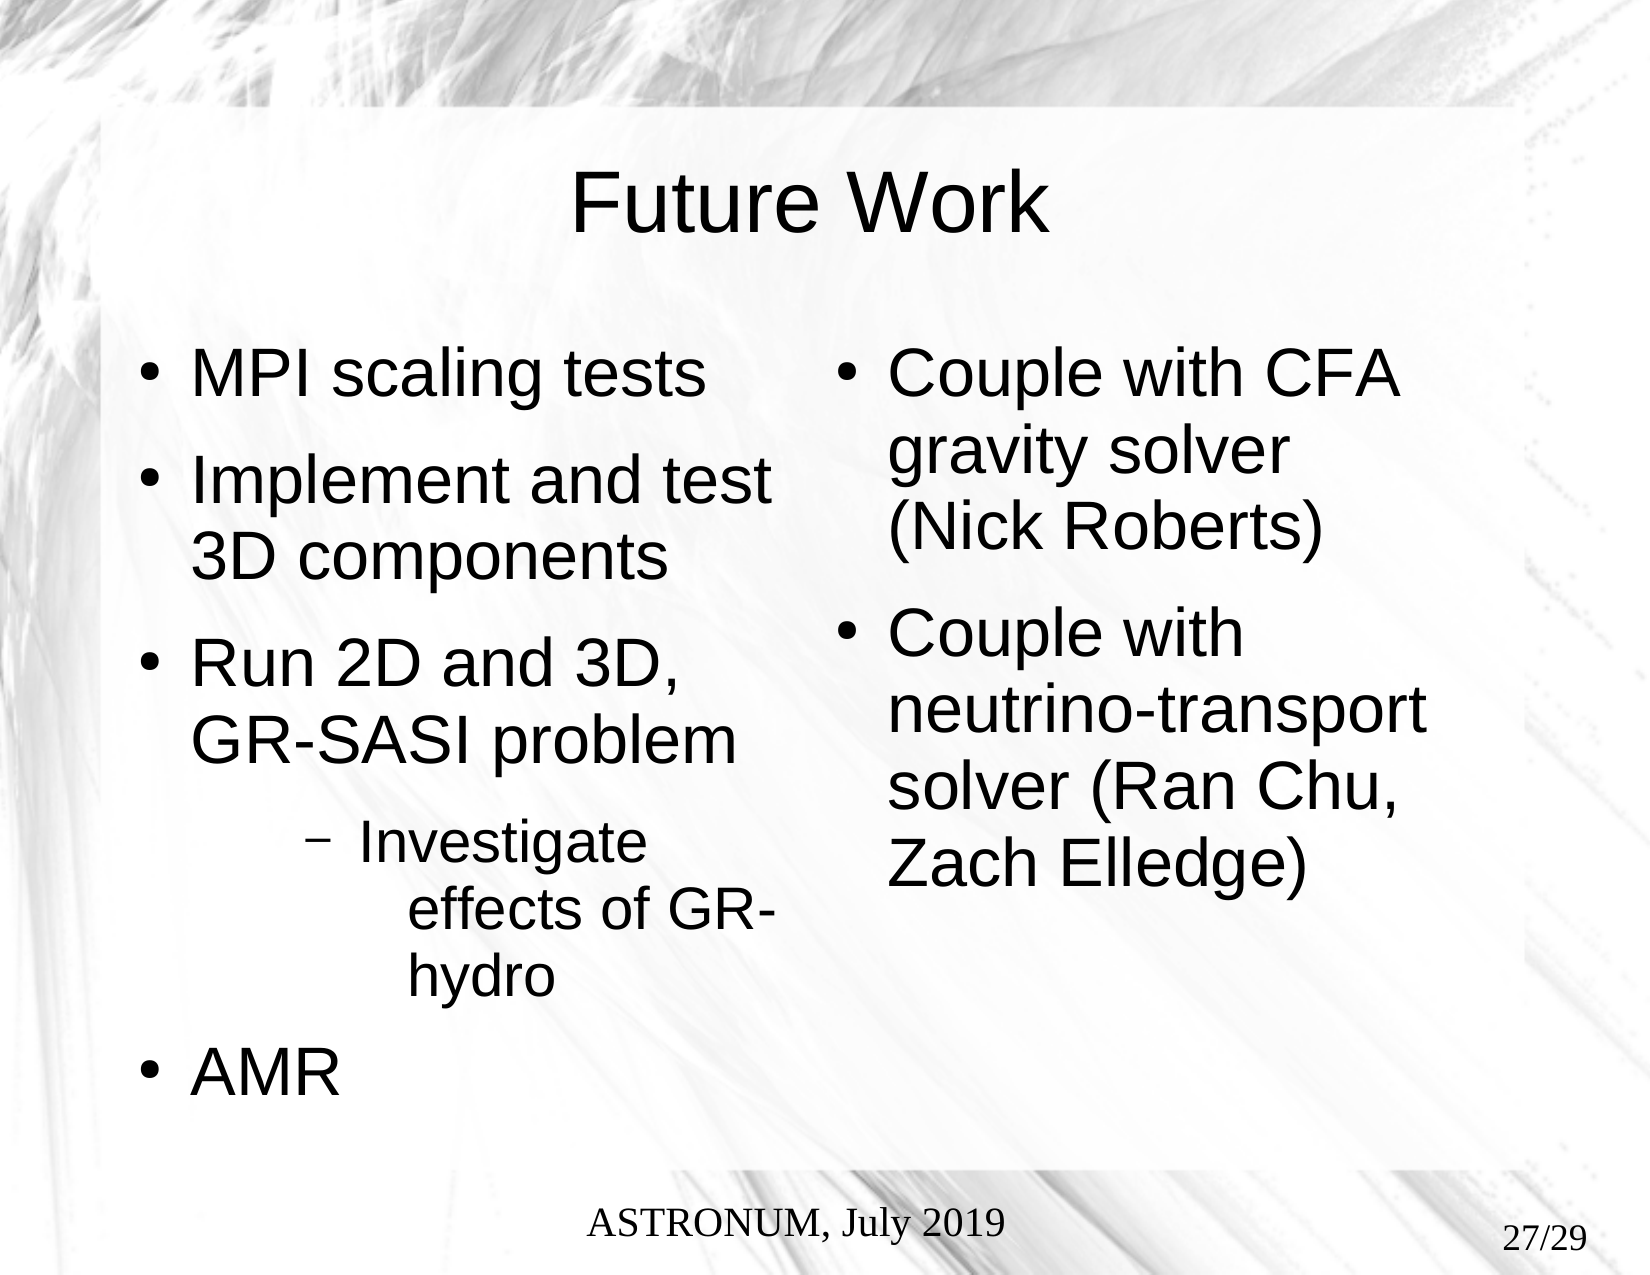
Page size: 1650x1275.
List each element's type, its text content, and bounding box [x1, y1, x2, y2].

list MPI scaling tests Implement and test 3D components Run 2D and 3D, GR-SASI problem Investigate effects of GR-hydro AMR [120, 334, 796, 1144]
title Future Work [117, 115, 1503, 288]
picture [0, 0, 1650, 1275]
list Couple with CFA gravity solver (Nick Roberts) Couple with neutrino-transport solver (Ran Chu, Zach Elledge) [817, 334, 1456, 1144]
